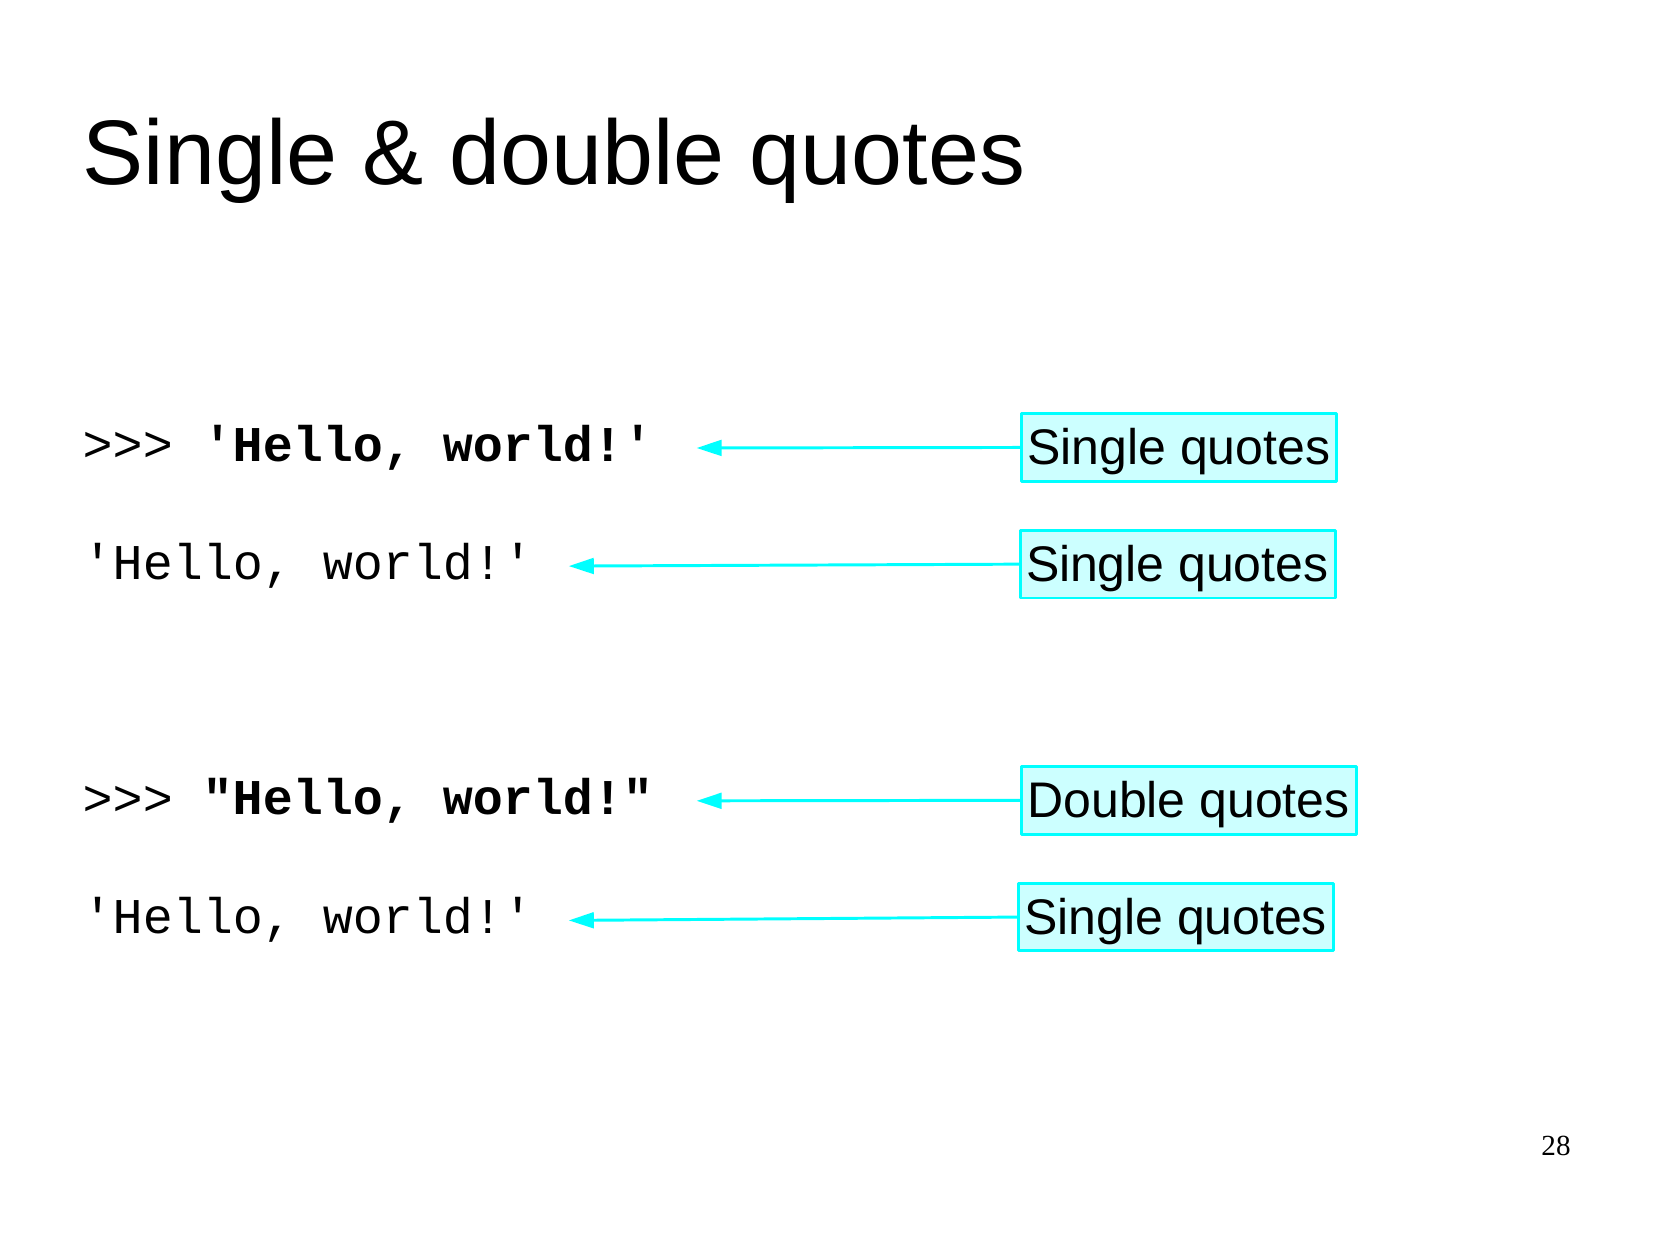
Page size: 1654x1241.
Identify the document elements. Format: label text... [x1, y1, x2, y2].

text_box Single quotes [1020, 530, 1336, 598]
title Single & double quotes [82, 49, 1571, 257]
text_box >>> [76, 413, 179, 483]
text_box 'Hello, world!' [76, 886, 569, 955]
text_box Single quotes [1021, 413, 1337, 482]
text_box "Hello, world!" [196, 766, 697, 836]
text_box Single quotes [1018, 883, 1334, 951]
text_box 'Hello, world!' [196, 413, 697, 483]
text_box Double quotes [1021, 766, 1357, 835]
text_box >>> [76, 768, 179, 837]
text_box 'Hello, world!' [76, 531, 569, 601]
